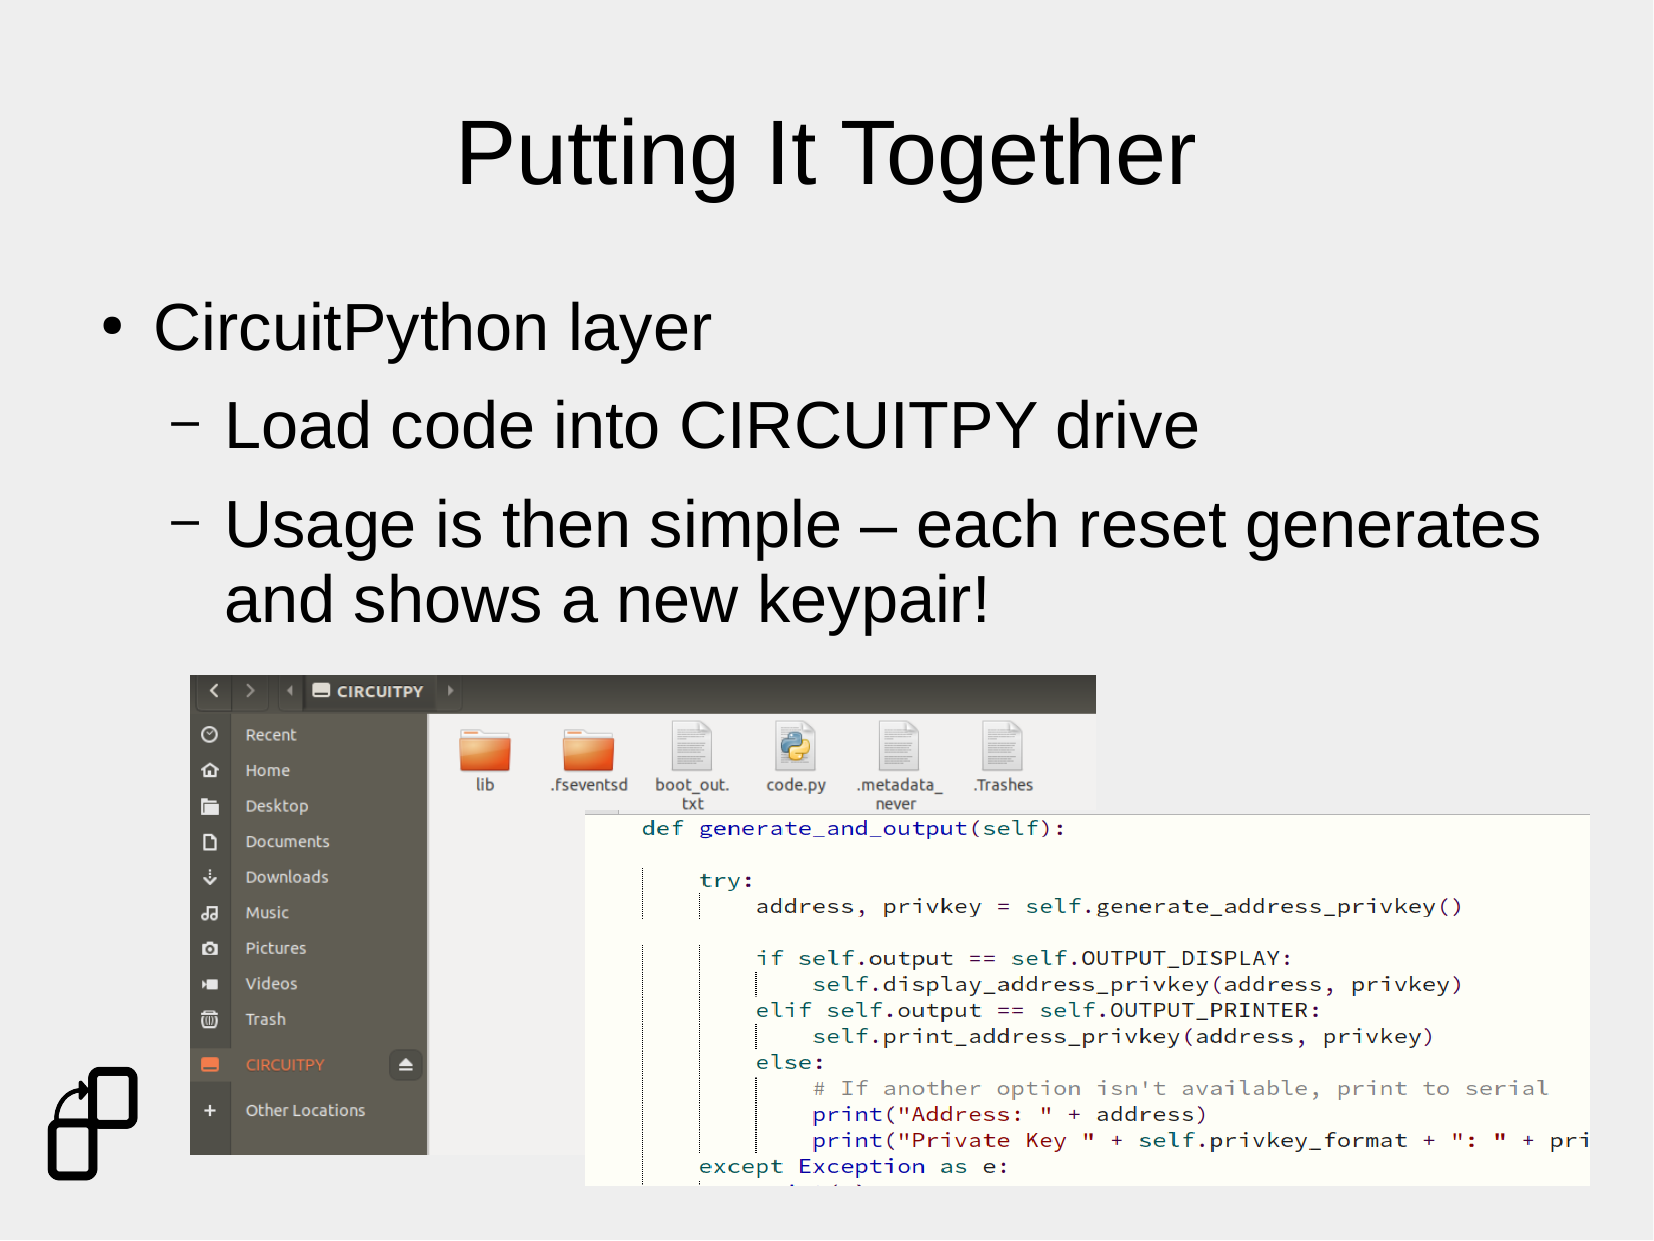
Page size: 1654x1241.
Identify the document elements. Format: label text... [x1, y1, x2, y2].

picture [190, 675, 1590, 1186]
picture [30, 1062, 153, 1186]
list CircuitPython layer Load code into CIRCUITPY drive Usage is then simple – each reset generates and shows a new keypair! [82, 290, 1571, 1010]
title Putting It Together [82, 49, 1571, 257]
